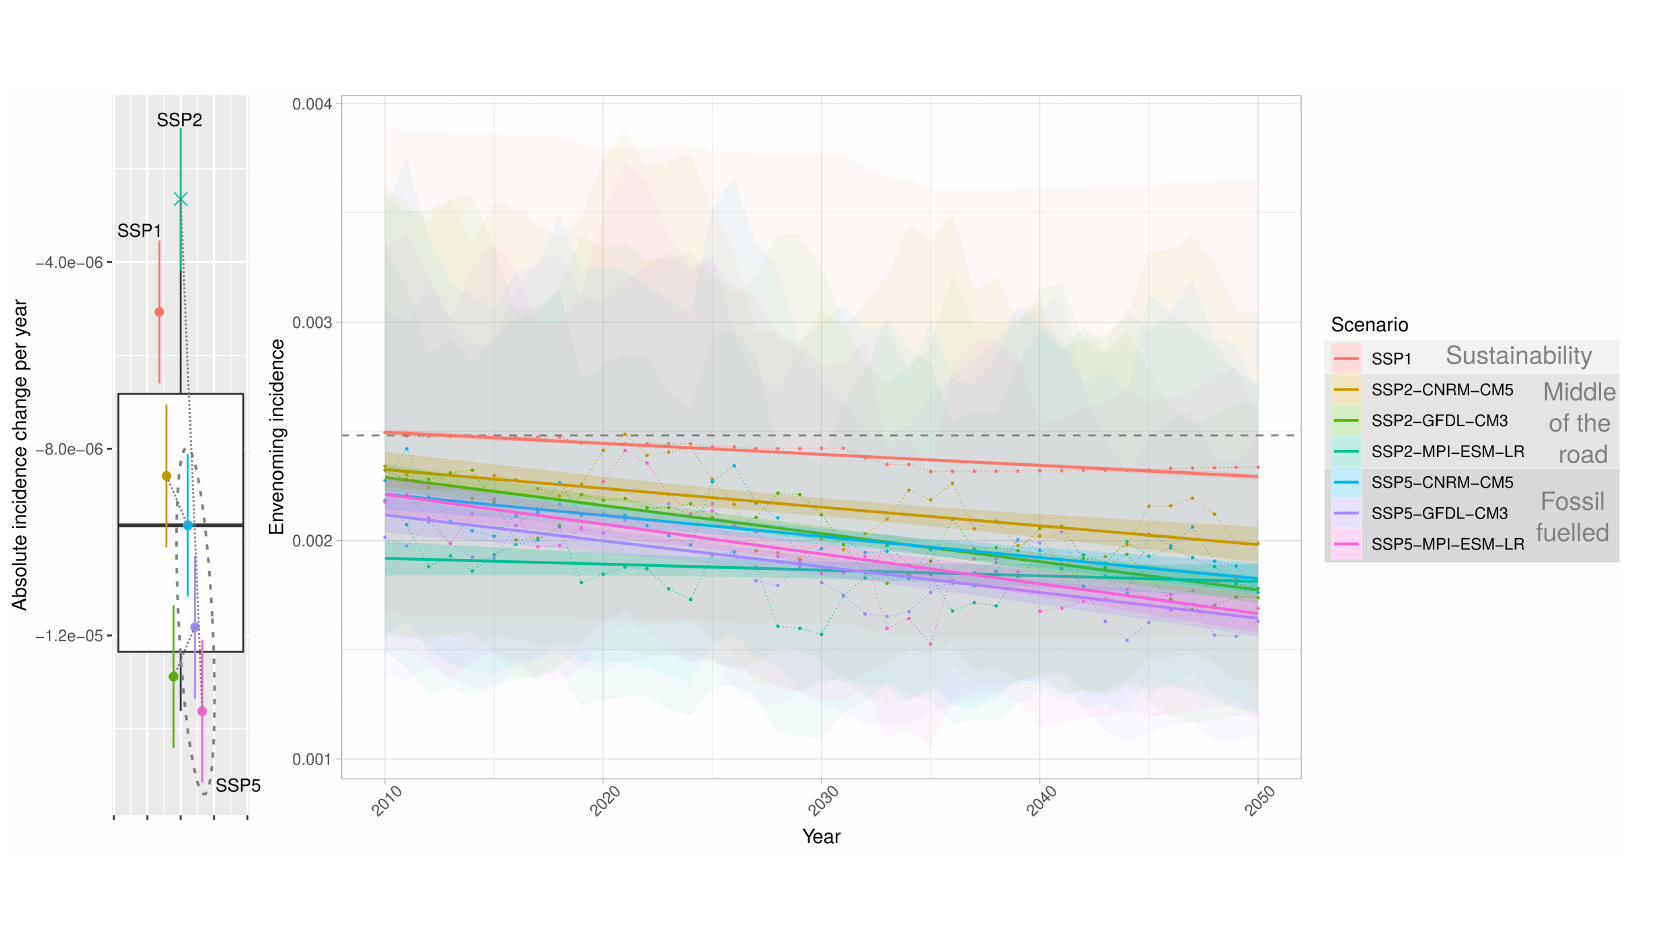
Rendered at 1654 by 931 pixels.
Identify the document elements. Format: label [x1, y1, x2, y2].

picture [2, 85, 1625, 857]
